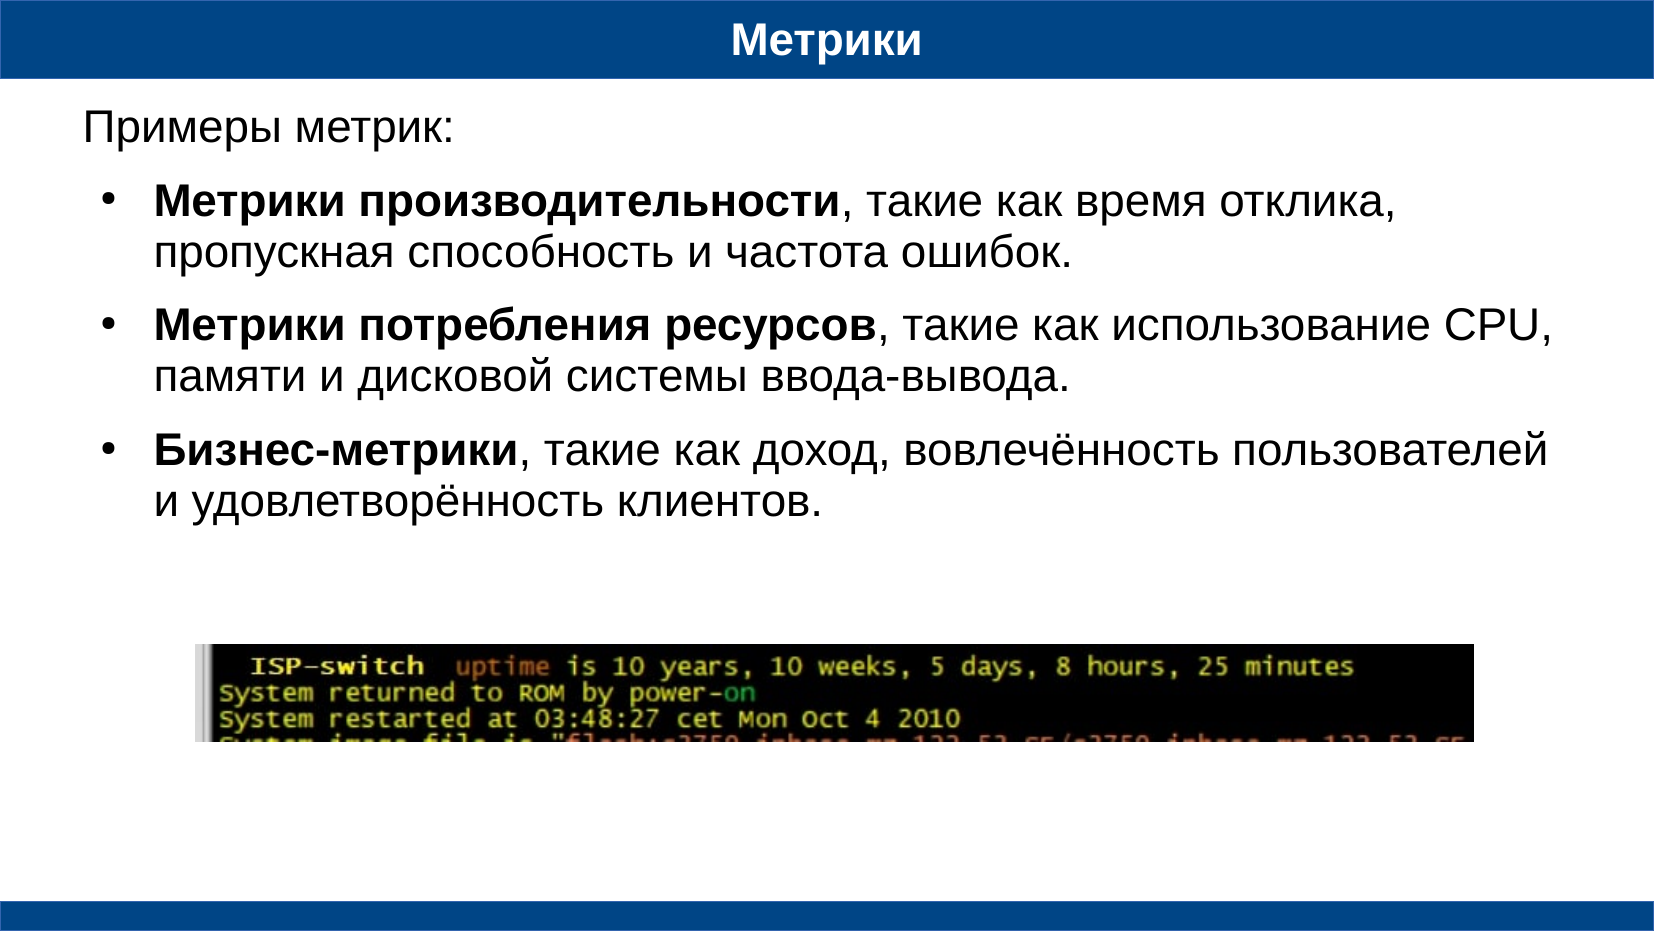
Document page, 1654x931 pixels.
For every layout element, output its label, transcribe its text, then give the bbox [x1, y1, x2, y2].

picture [195, 644, 1474, 742]
title Метрики [0, 0, 1654, 79]
list Примеры метрик: Метрики производительности, такие как время отклика, пропускная способность и частота ошибок. Метрики потребления ресурсов, такие как использование CPU, памяти и дисковой системы ввода-вывода. Бизнес-метрики, такие как доход, вовлечённость пользователей и удовлетворённость клиентов. [82, 101, 1571, 641]
